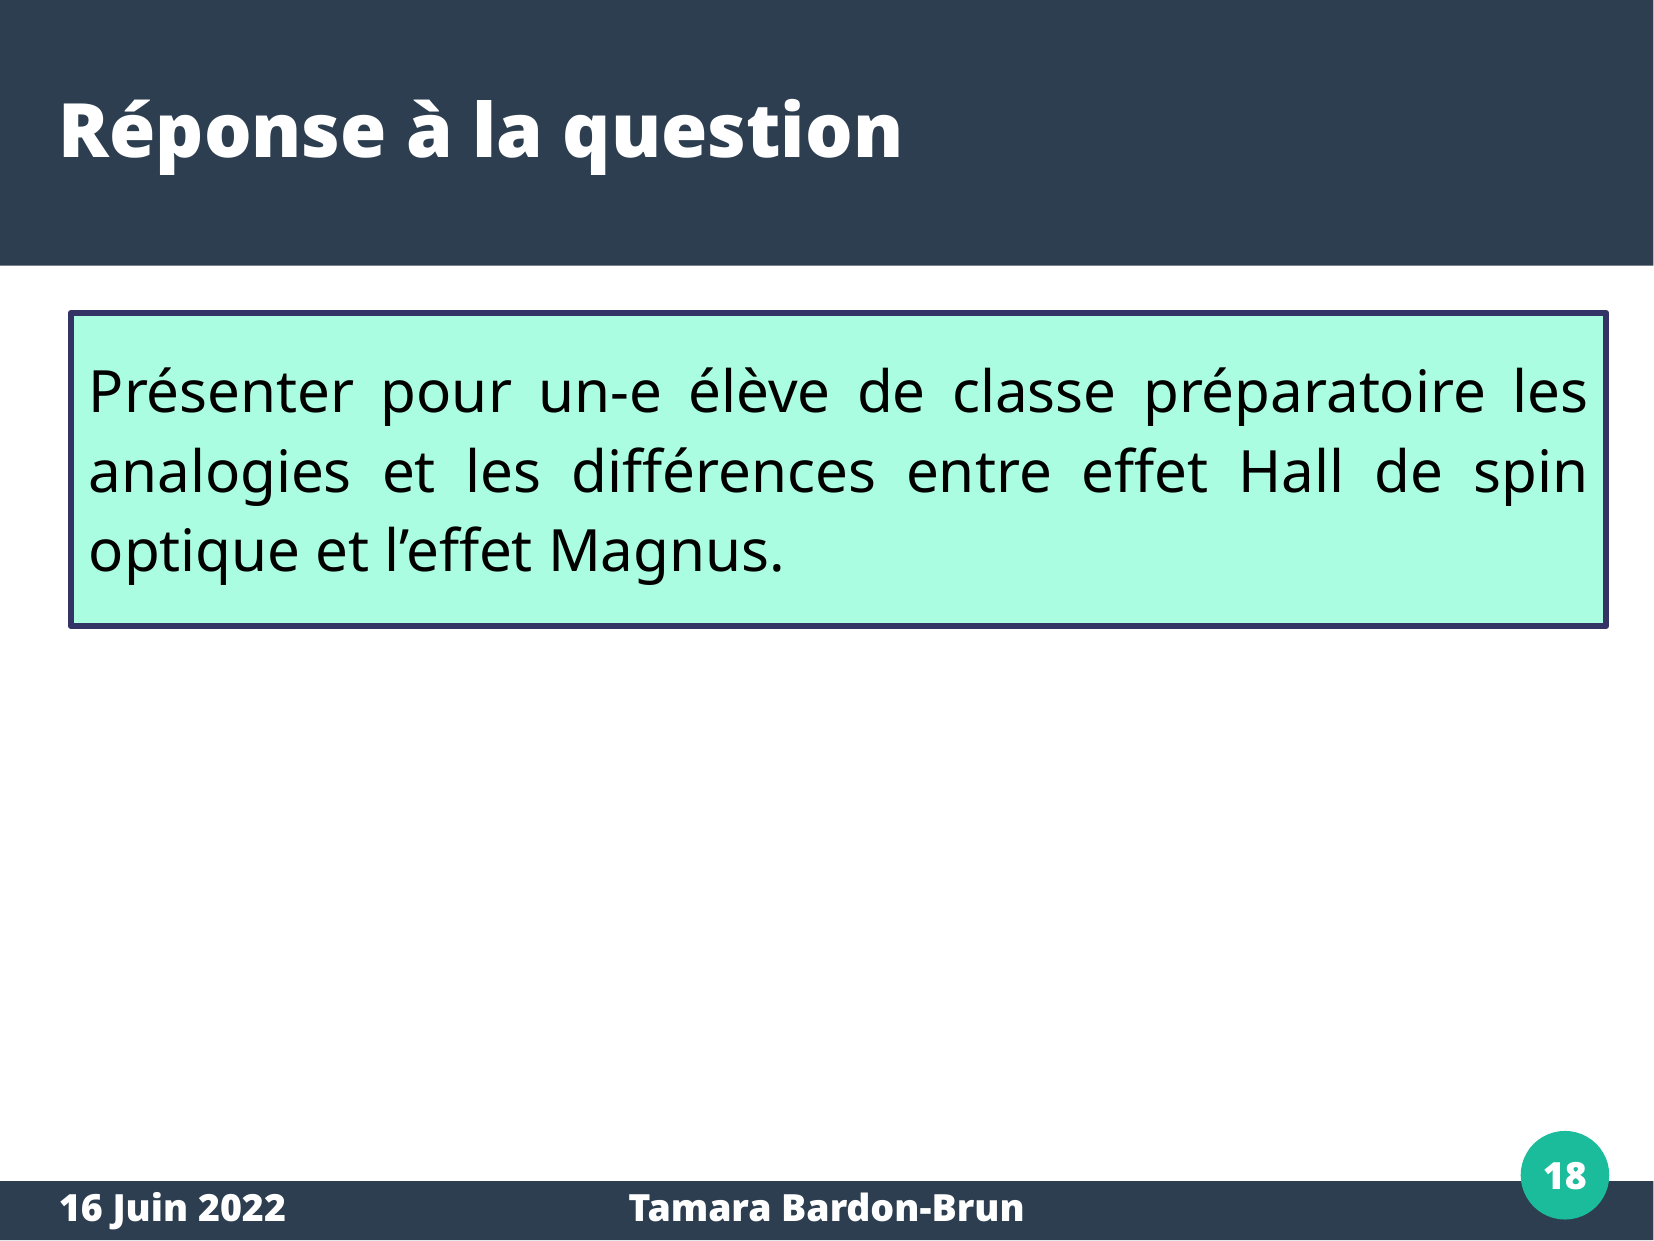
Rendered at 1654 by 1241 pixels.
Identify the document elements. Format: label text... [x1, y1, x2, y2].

text_box Présenter pour un-e élève de classe préparatoire les analogies et les différences entre effet Hall de spin optique et l’effet Magnus. [70, 312, 1607, 626]
title Réponse à la question [59, 49, 1595, 207]
